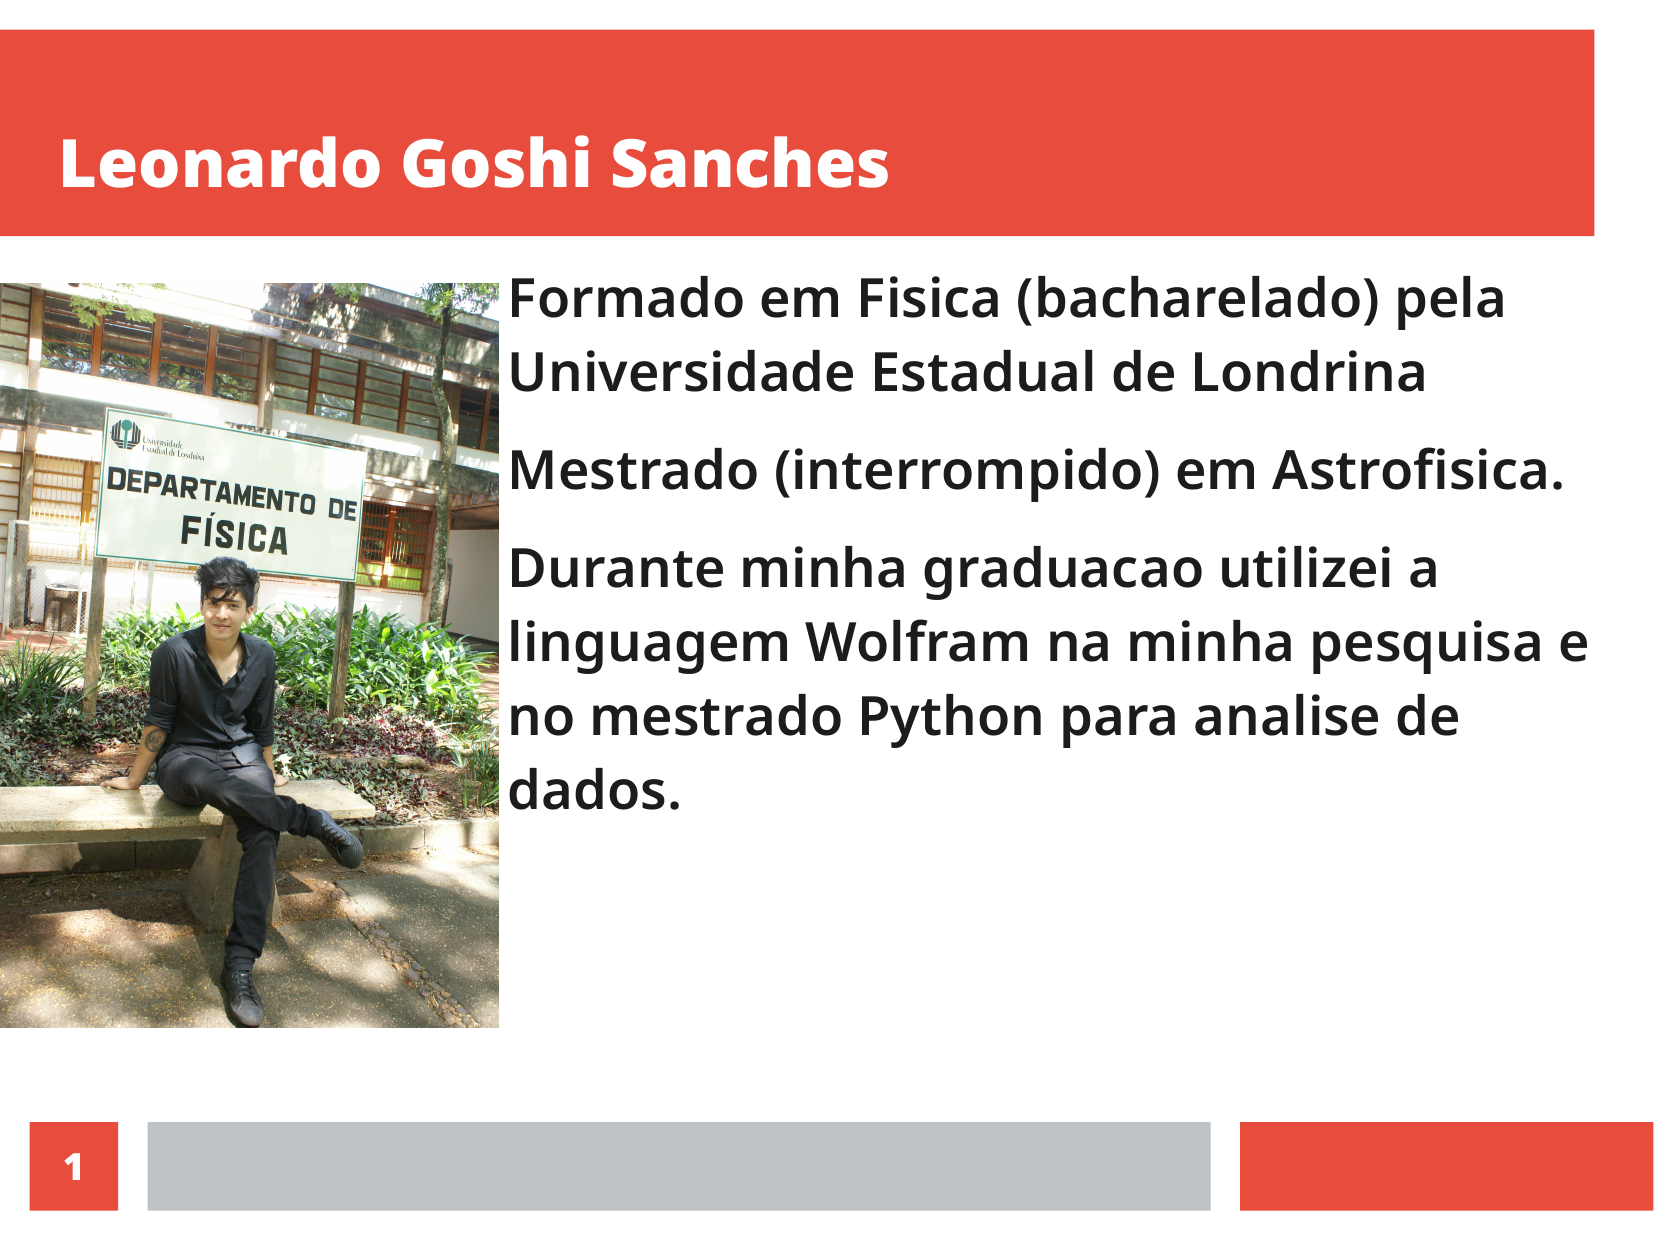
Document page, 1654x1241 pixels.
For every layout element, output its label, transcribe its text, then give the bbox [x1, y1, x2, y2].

picture [0, 283, 499, 1028]
title Leonardo Goshi Sanches [59, 59, 1595, 207]
list Formado em Fisica (bacharelado) pela Universidade Estadual de Londrina Mestrado (interrompido) em Astrofisica. Durante minha graduacao utilizei a linguagem Wolfram na minha pesquisa e no mestrado Python para analise de dados. [507, 259, 1642, 1016]
